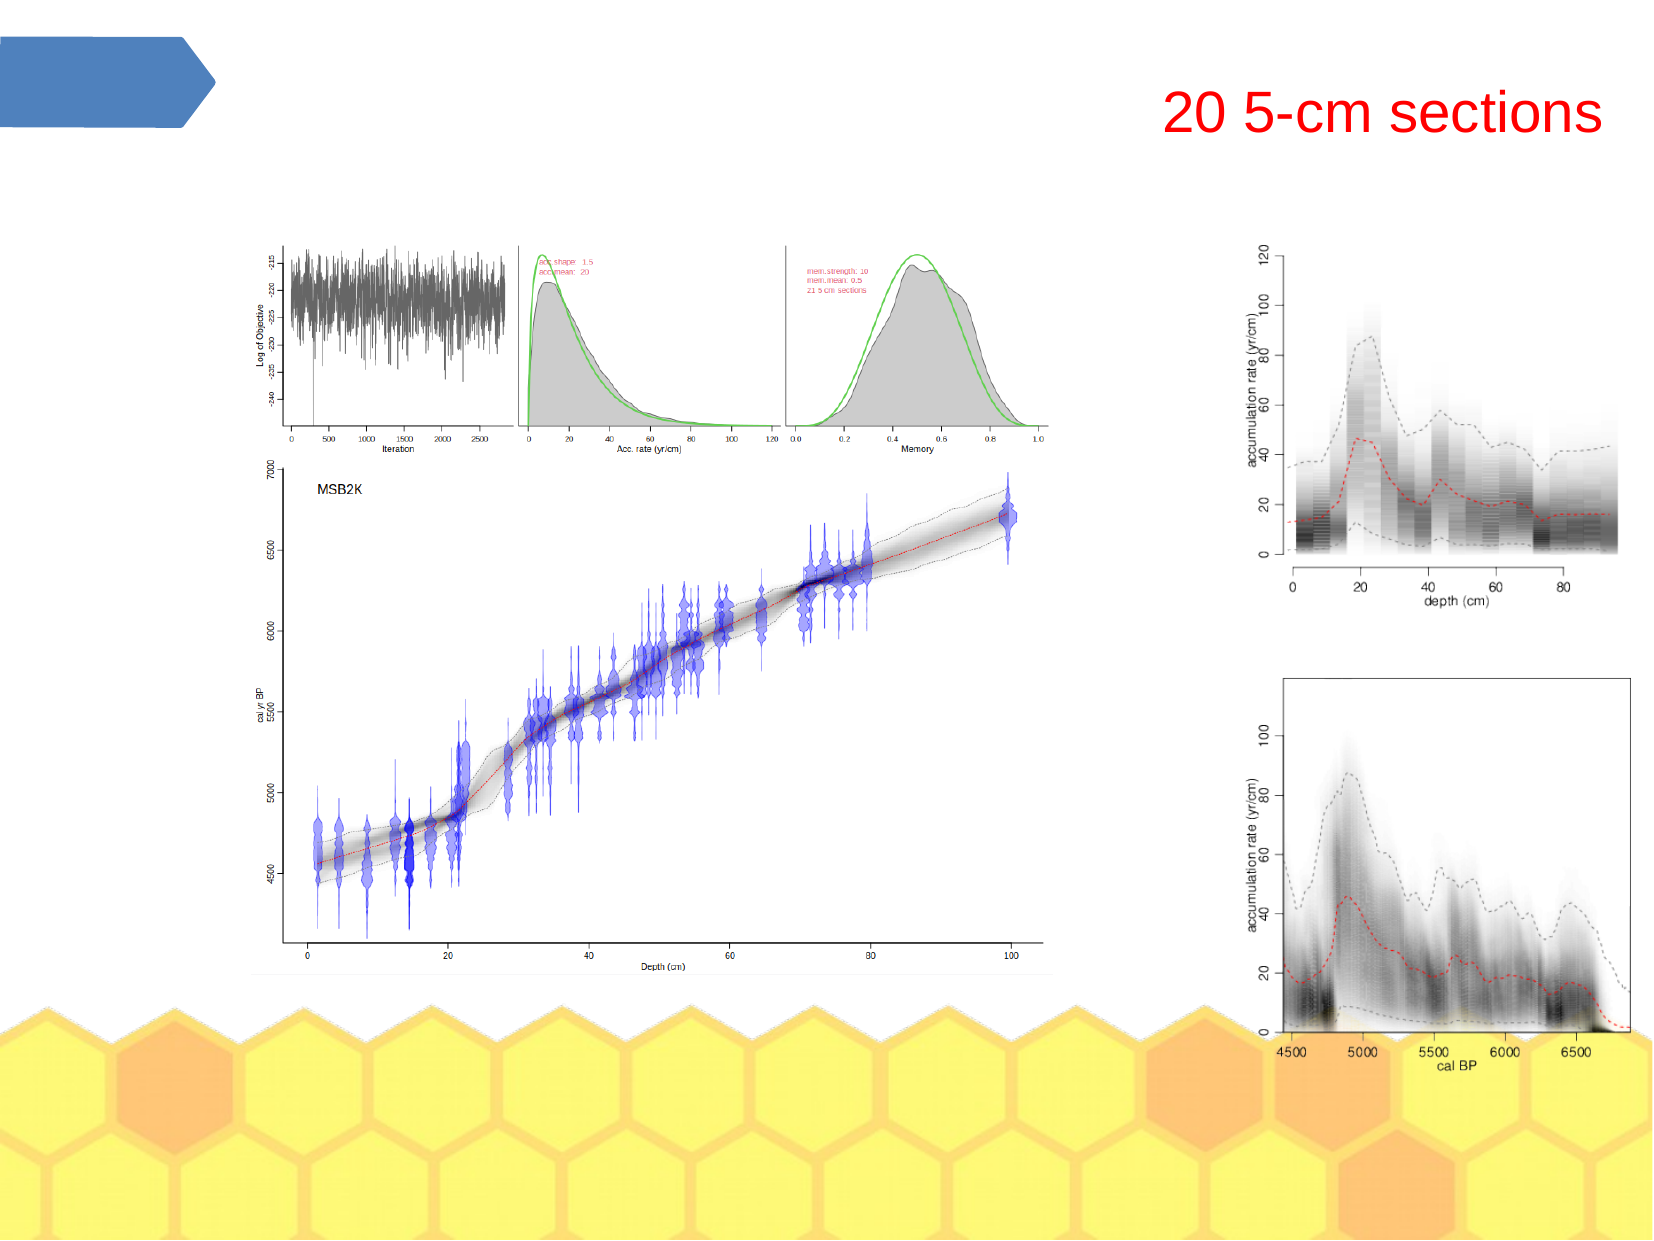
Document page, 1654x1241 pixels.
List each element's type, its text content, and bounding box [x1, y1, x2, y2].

picture [1234, 198, 1646, 617]
picture [251, 236, 1053, 975]
text_box 20 5-cm sections [1147, 66, 1619, 152]
picture [0, 663, 1653, 1240]
